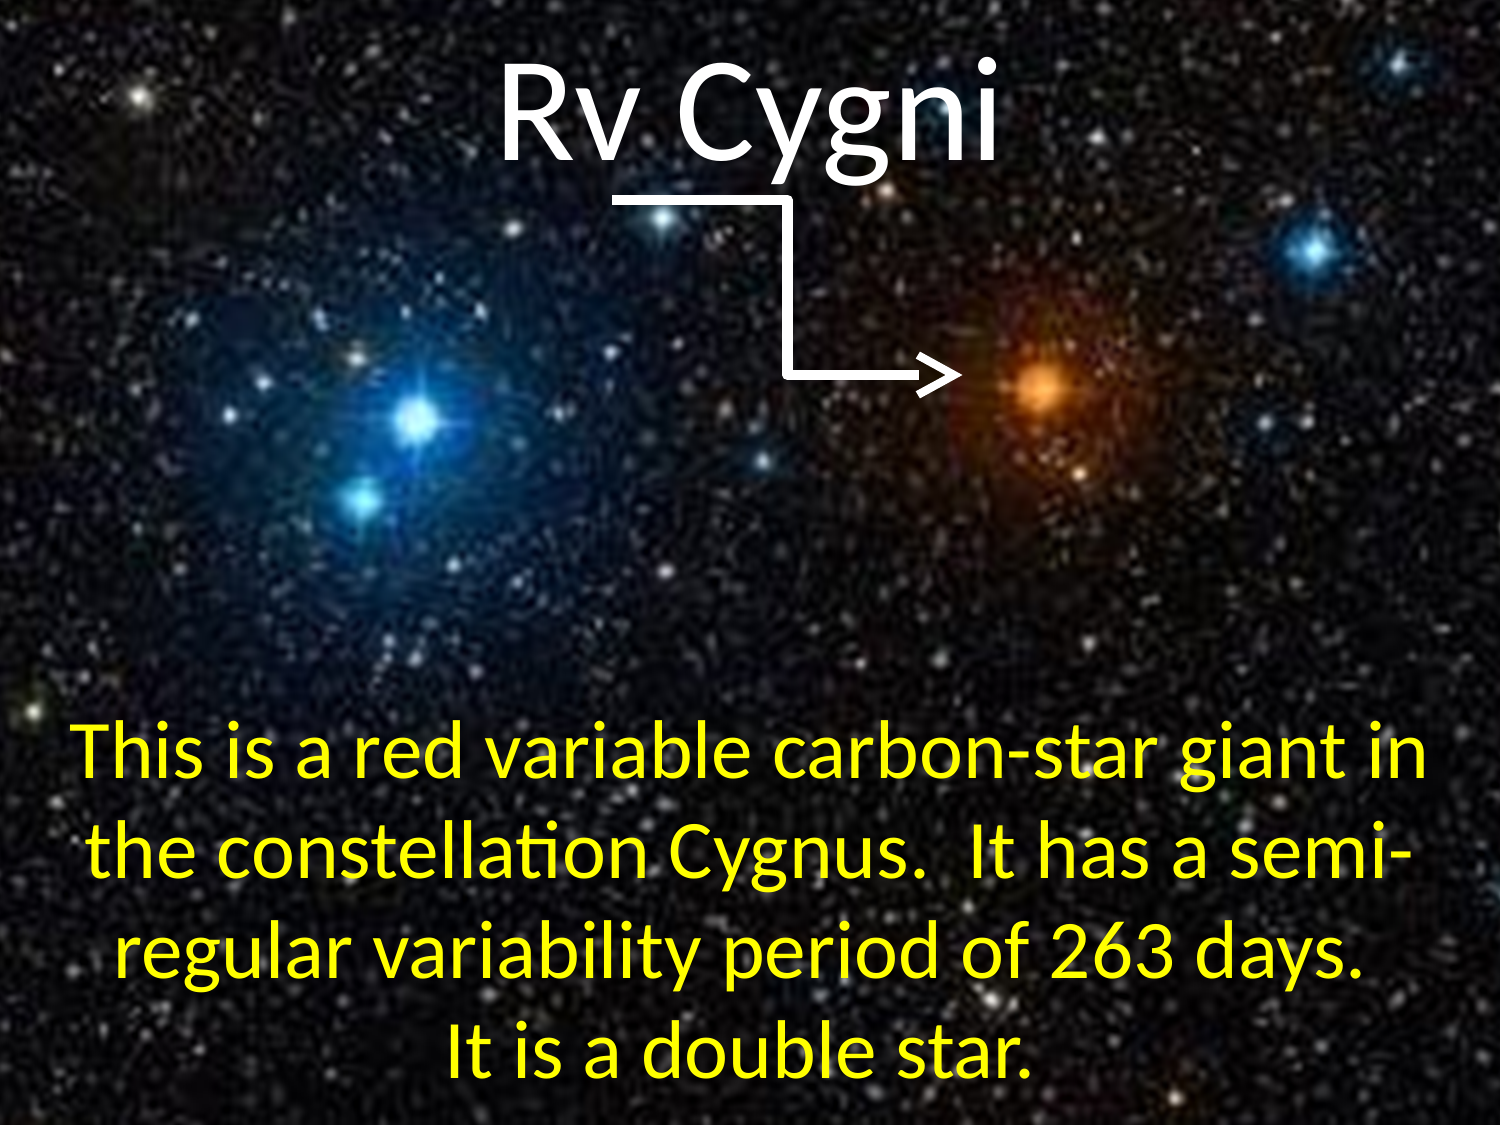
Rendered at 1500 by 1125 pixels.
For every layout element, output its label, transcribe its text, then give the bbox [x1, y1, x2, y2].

text_box Rv Cygni [393, 3, 1107, 198]
text_box This is a red variable carbon-star giant in the constellation Cygnus. It has a semi-regular variability period of 263 days. It is a double star. [32, 687, 1468, 1103]
picture [0, 0, 1500, 1125]
